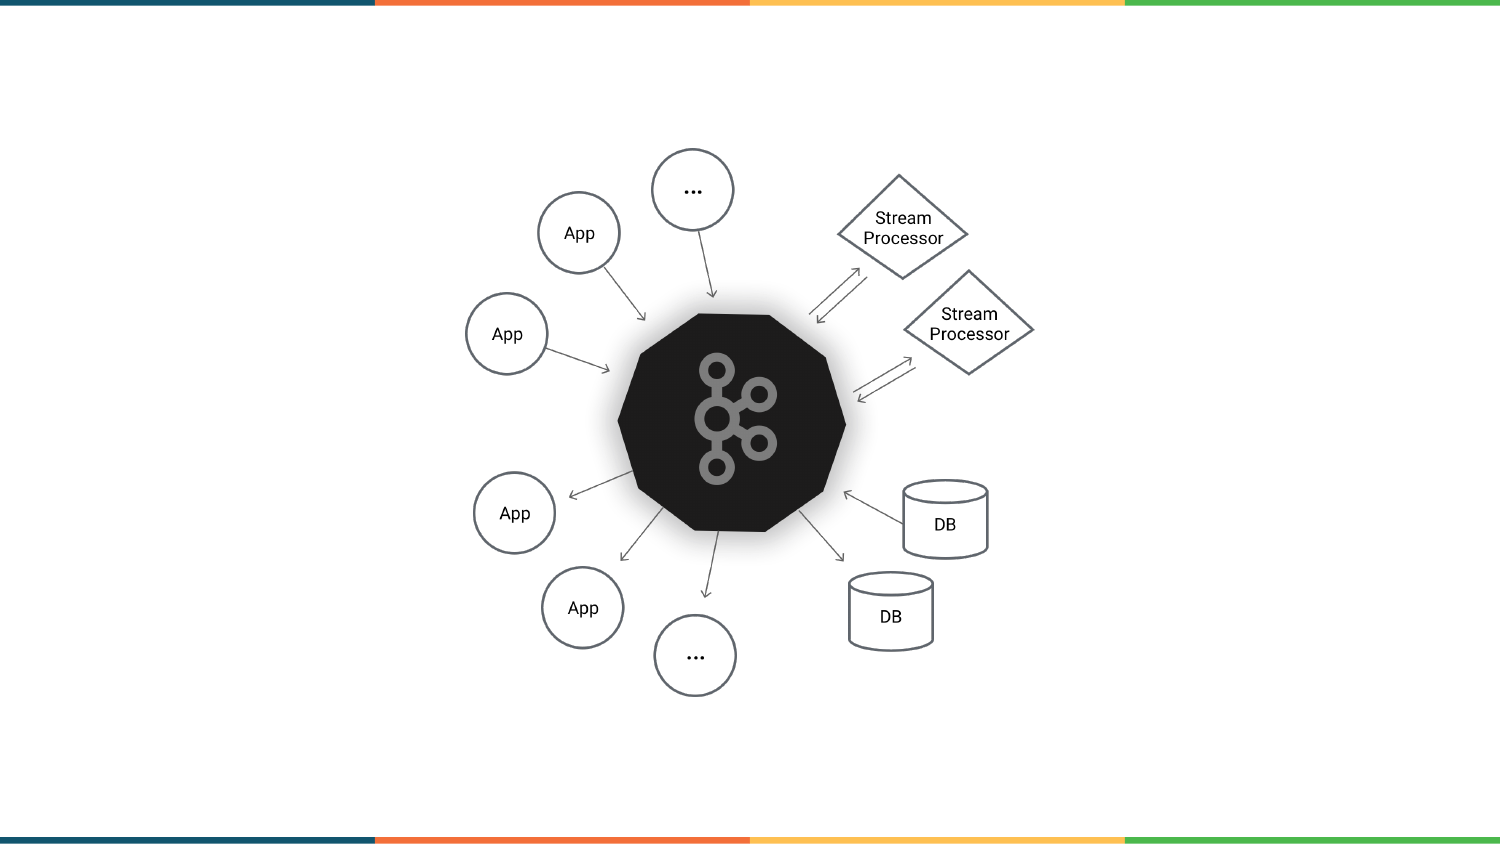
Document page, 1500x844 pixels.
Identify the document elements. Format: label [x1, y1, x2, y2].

picture [465, 148, 1035, 697]
text_box [0, 0, 1500, 6]
text_box [0, 837, 1500, 844]
